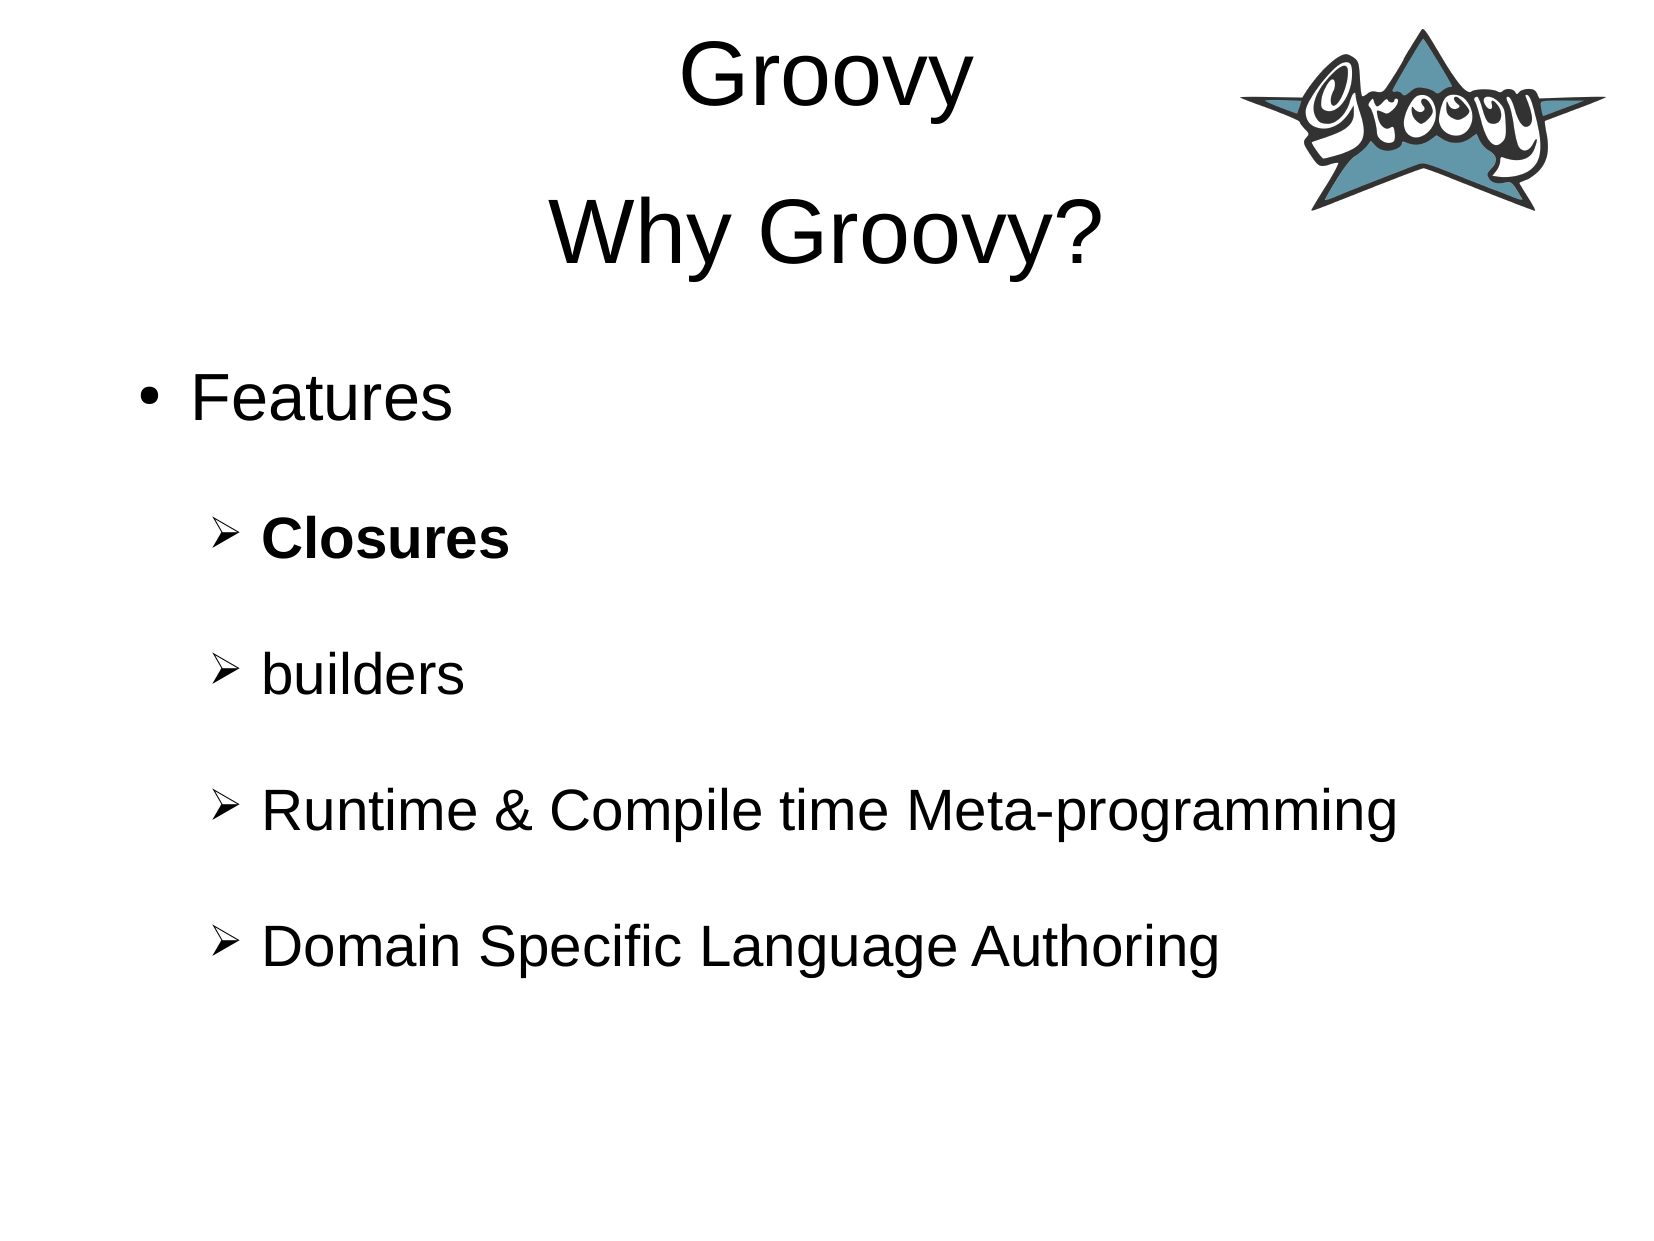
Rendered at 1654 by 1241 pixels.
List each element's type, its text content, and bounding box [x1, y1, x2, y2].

picture [1240, 29, 1606, 211]
list Features Closures builders Runtime & Compile time Meta-programming Domain Specific Language Authoring [120, 360, 1571, 1036]
title Groovy Why Groovy? [82, 22, 1571, 284]
